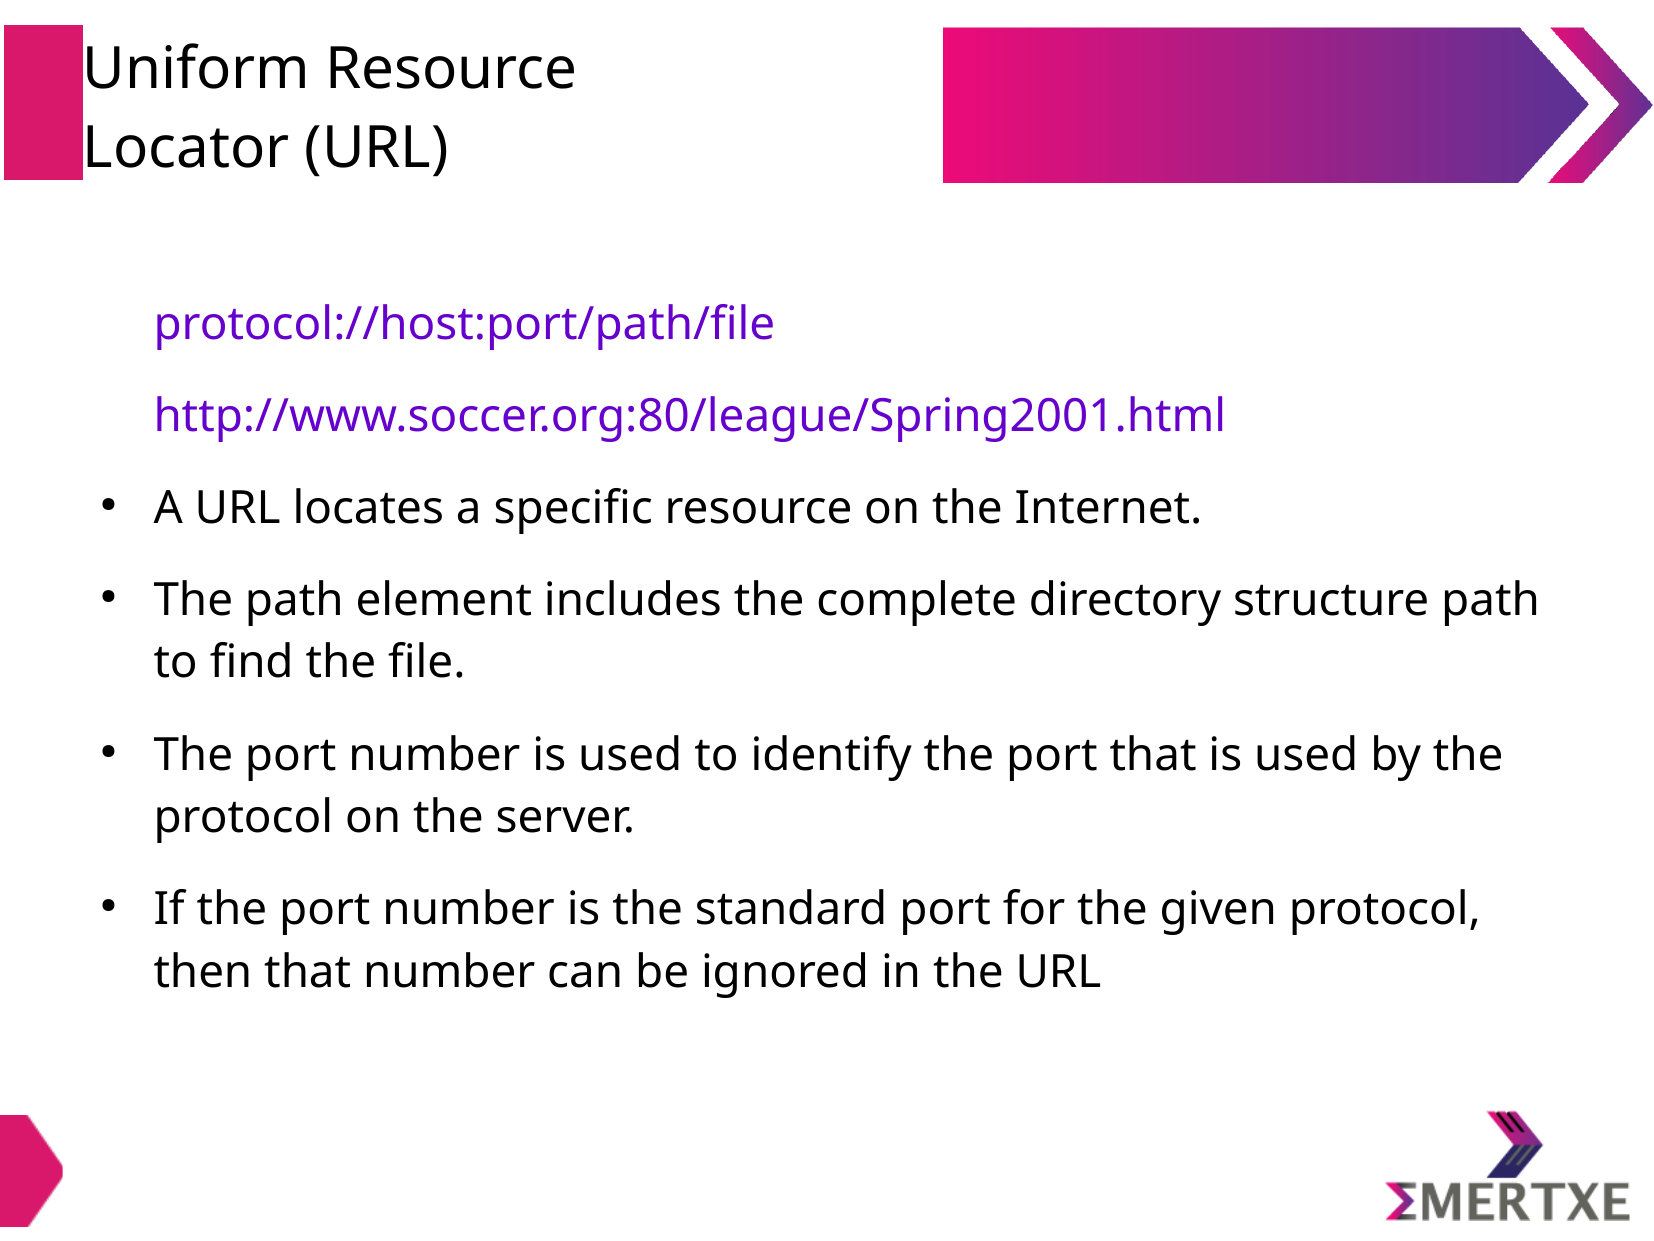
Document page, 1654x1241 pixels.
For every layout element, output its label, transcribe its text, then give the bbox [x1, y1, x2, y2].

list protocol://host:port/path/file http://www.soccer.org:80/league/Spring2001.html A URL locates a specific resource on the Internet. The path element includes the complete directory structure path to find the file. The port number is used to identify the port that is used by the protocol on the server. If the port number is the standard port for the given protocol, then that number can be ignored in the URL [82, 290, 1571, 1010]
picture [1571, 27, 1653, 183]
picture [1385, 1107, 1631, 1221]
title Uniform Resource Locator (URL) [82, 2, 1571, 210]
